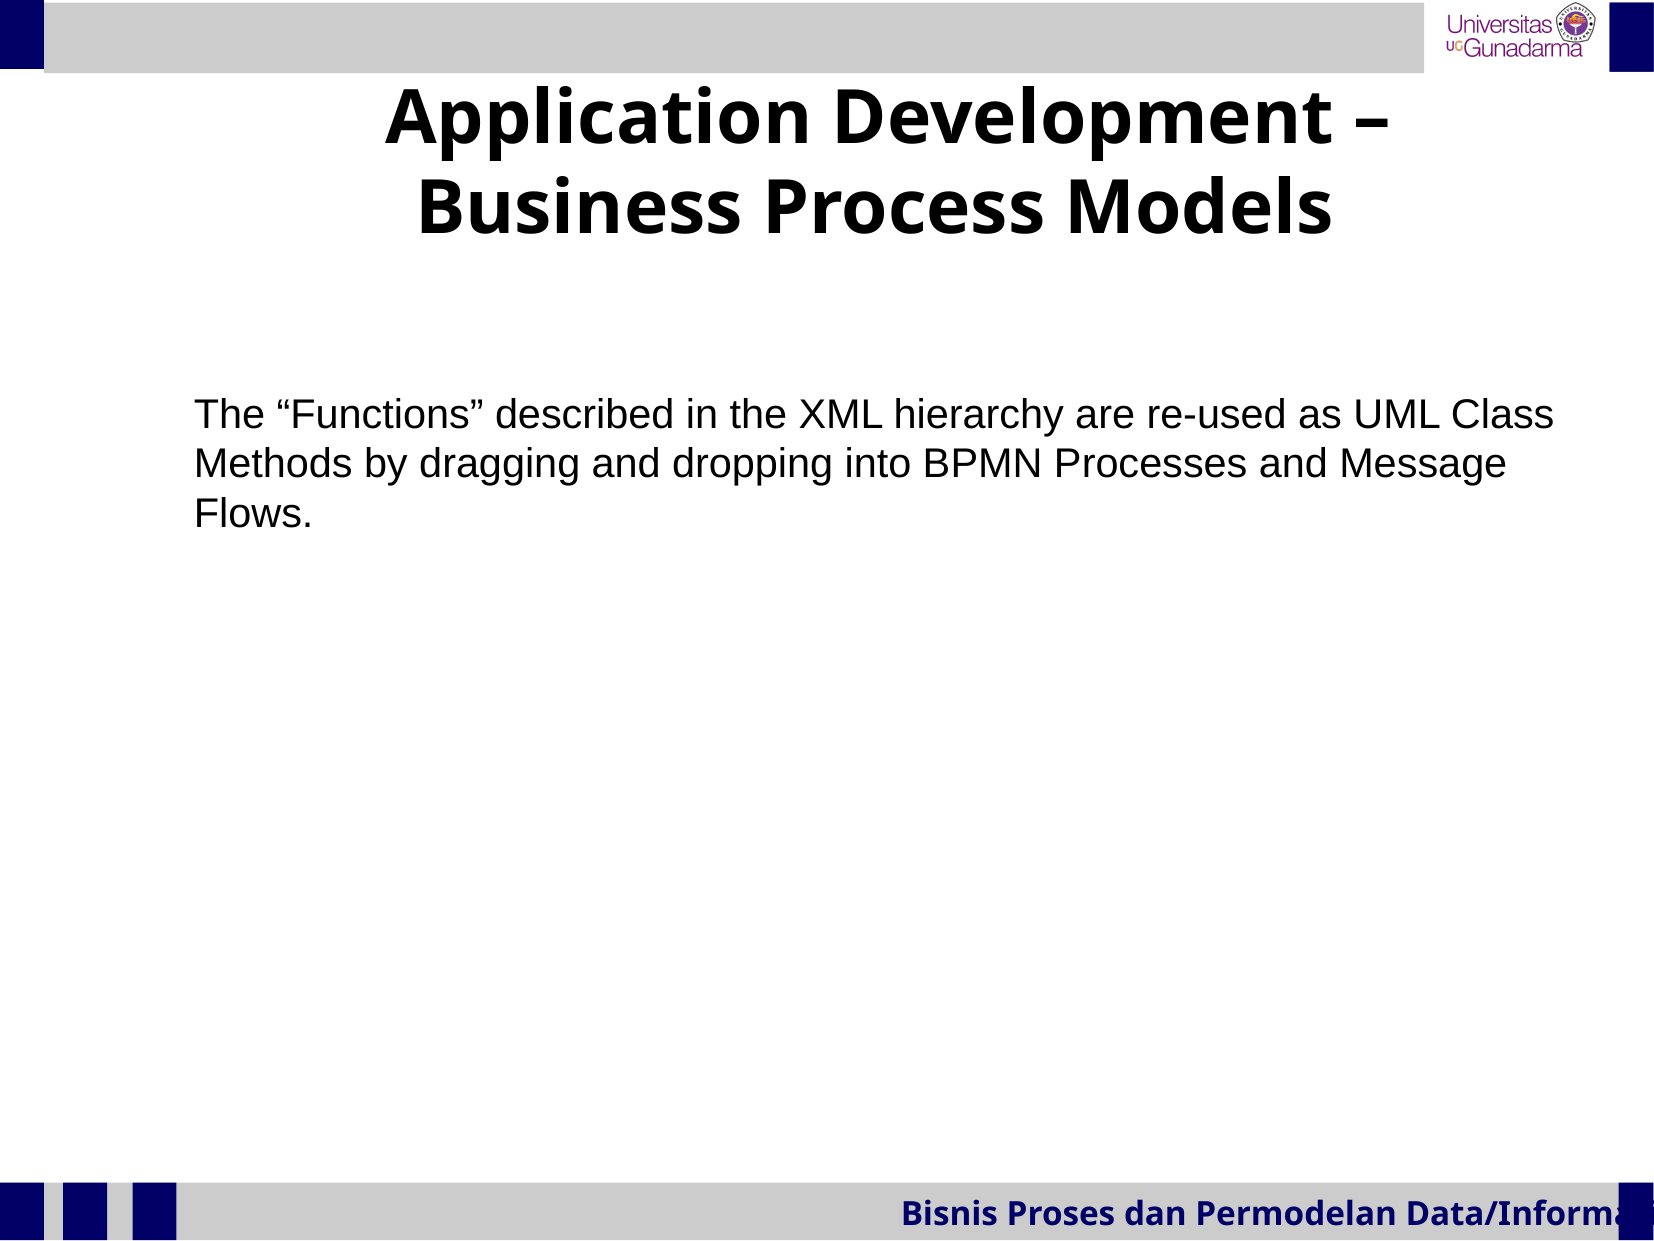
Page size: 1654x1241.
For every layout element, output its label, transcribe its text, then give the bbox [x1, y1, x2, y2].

text_box The “Functions” described in the XML hierarchy are re-used as UML Class Methods by dragging and dropping into BPMN Processes and Message Flows. [179, 316, 1571, 669]
title Application Development – Business Process Models [179, 68, 1571, 249]
picture [1437, 2, 1610, 62]
